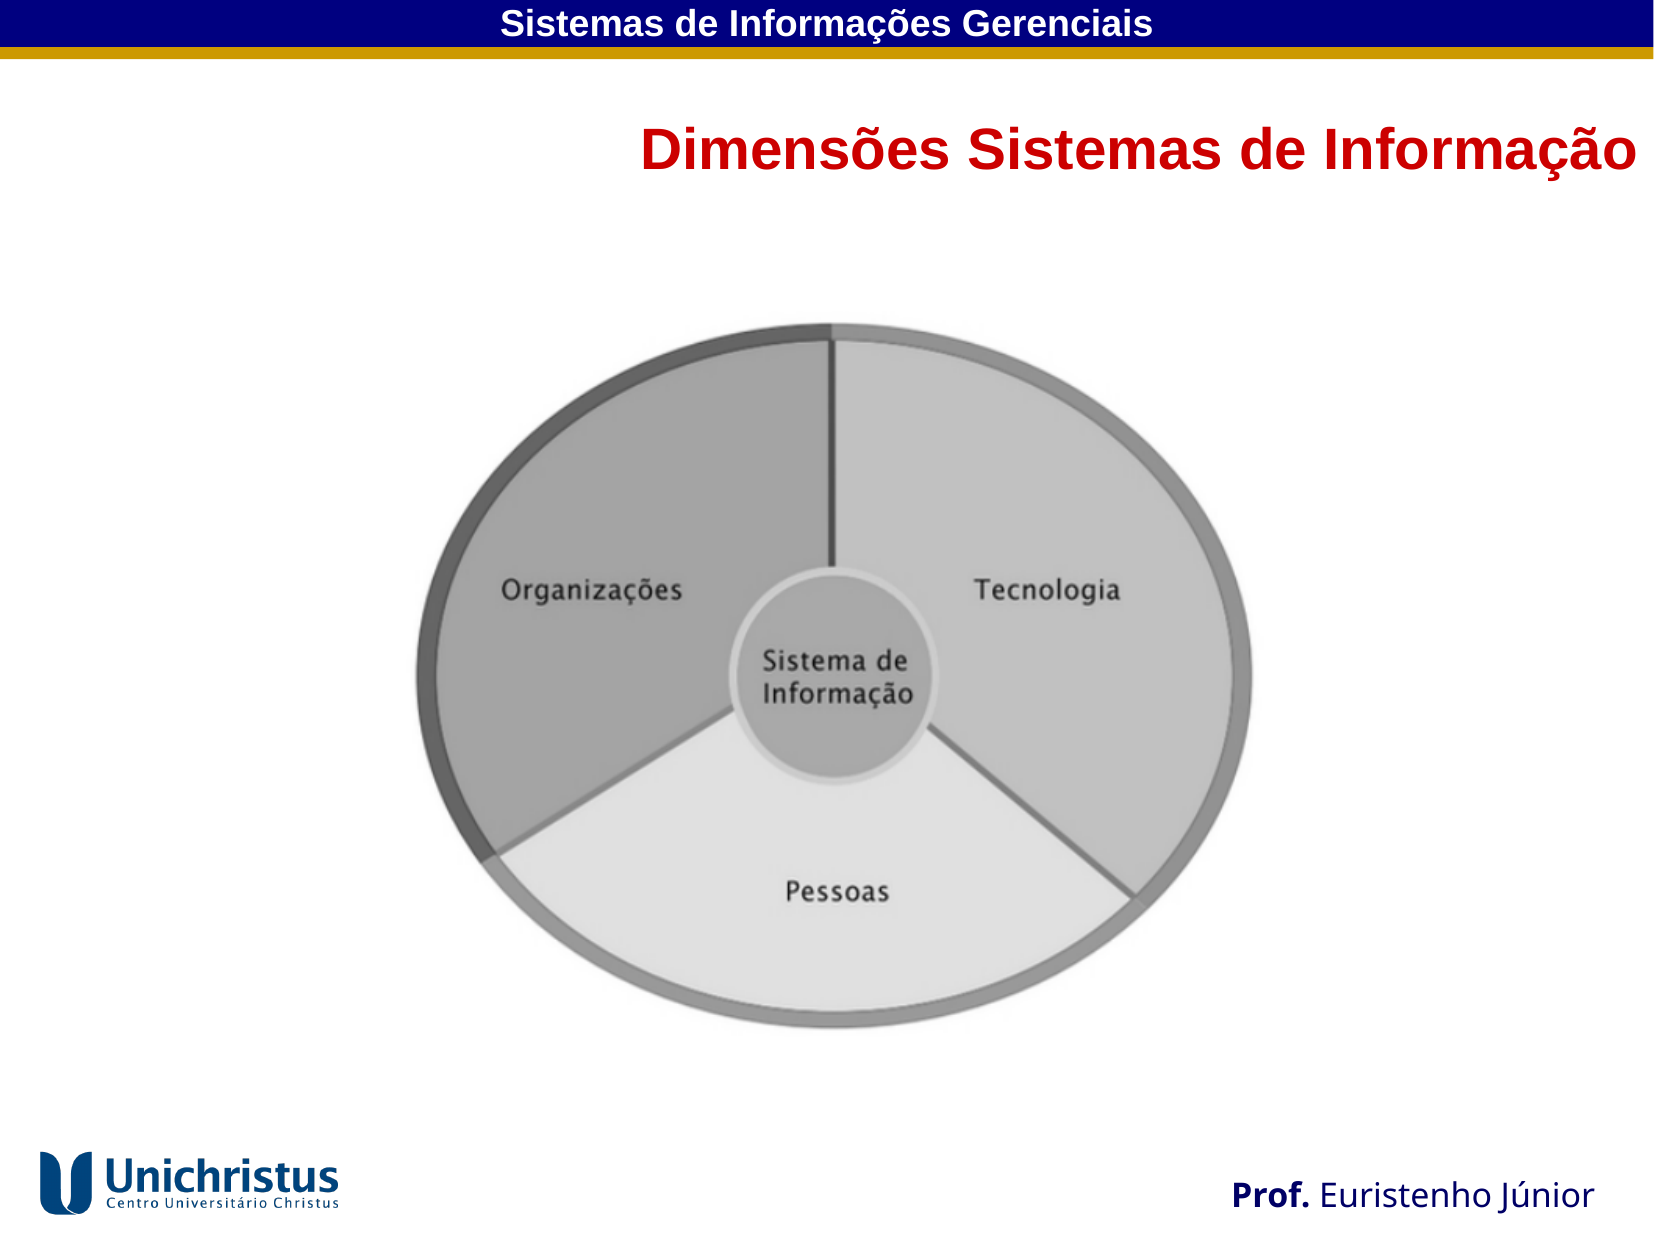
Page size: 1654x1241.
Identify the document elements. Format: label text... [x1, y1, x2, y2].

text_box [0, 47, 1654, 60]
text_box Sistemas de Informações Gerenciais [0, 0, 1654, 47]
text_box Dimensões Sistemas de Informação [625, 109, 1654, 189]
text_box Prof. Euristenho Júnior [1216, 1163, 1654, 1224]
picture [366, 307, 1274, 1040]
picture [35, 1148, 343, 1217]
